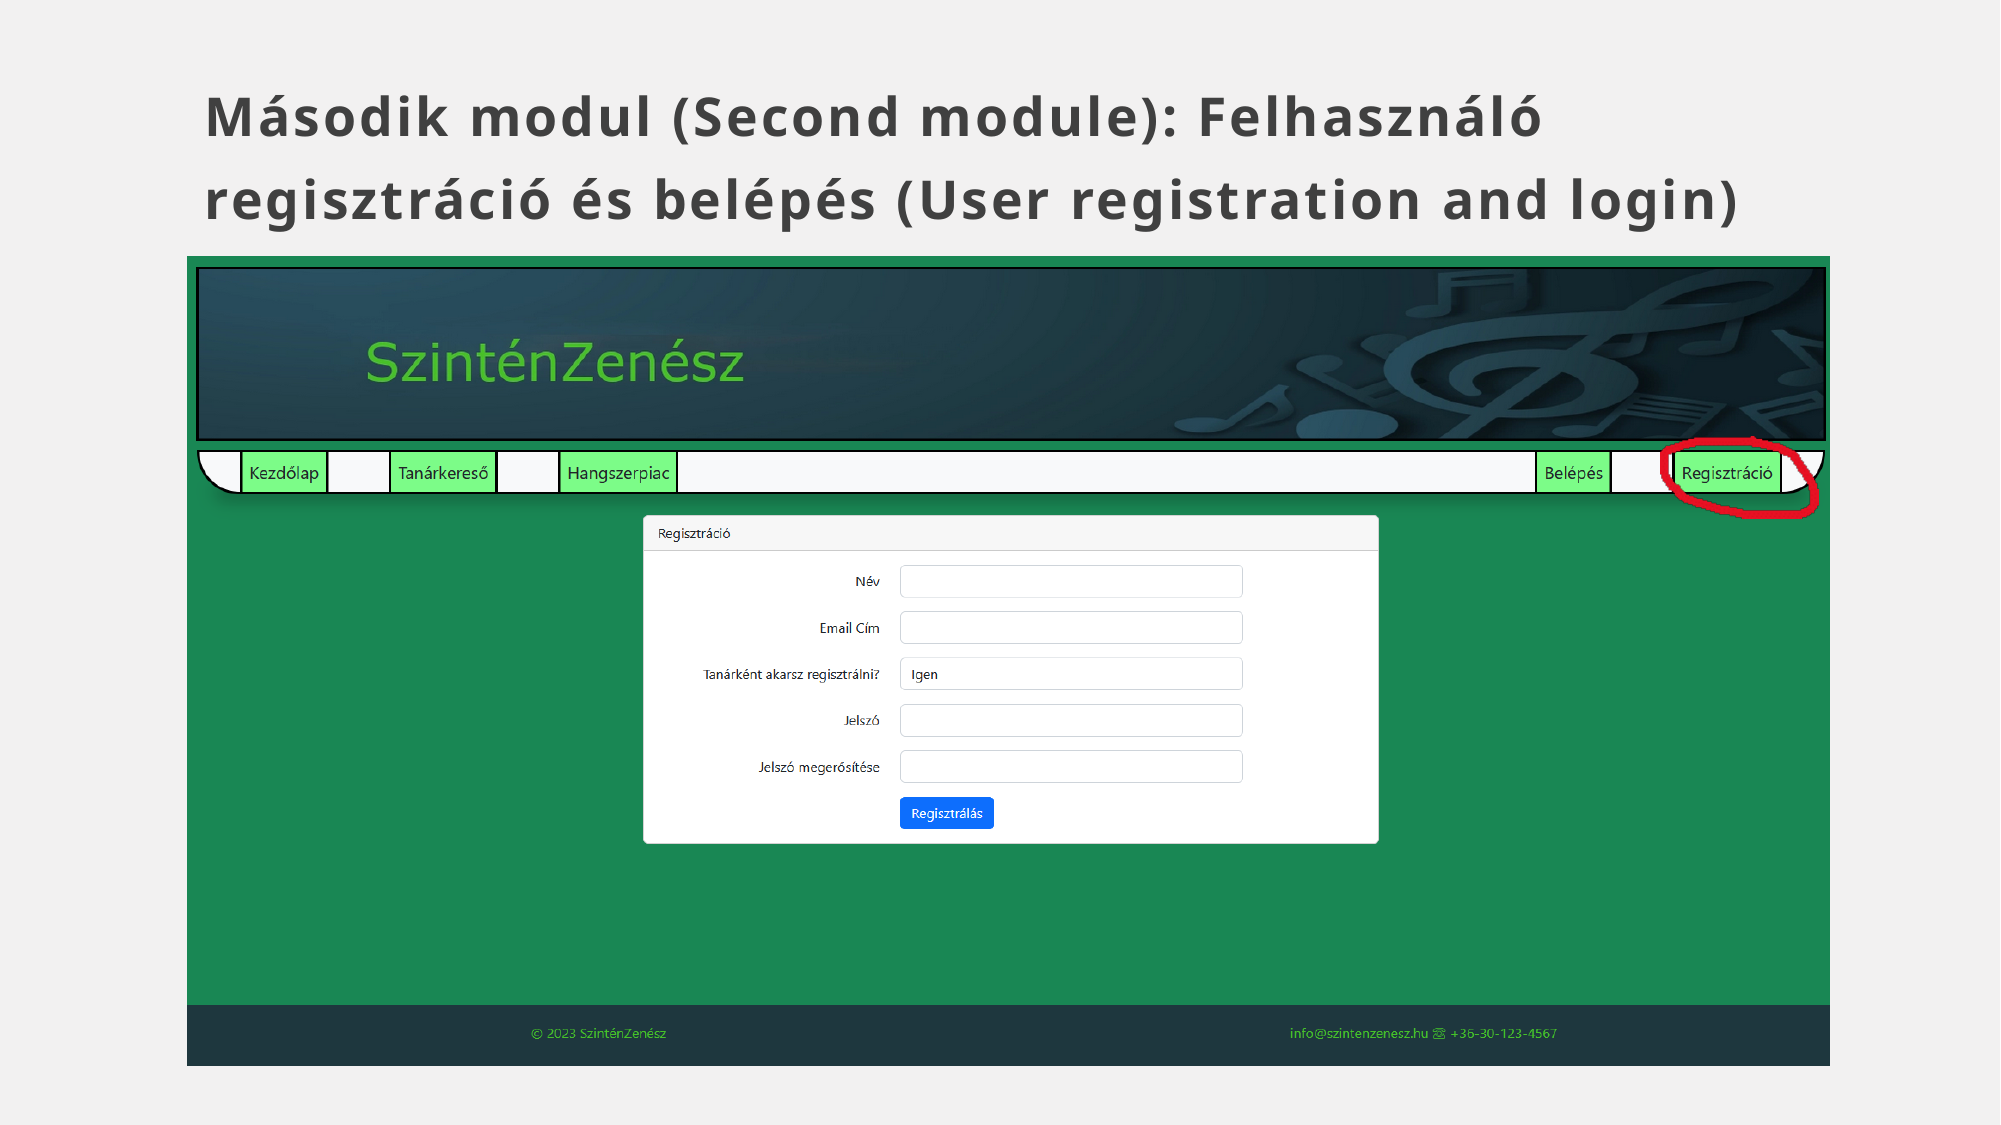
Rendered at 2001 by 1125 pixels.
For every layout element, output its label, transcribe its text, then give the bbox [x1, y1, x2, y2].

picture [187, 256, 1830, 1067]
title Második modul (Second module): Felhasználó regisztráció és belépés (User registration and login) [186, 24, 1830, 246]
